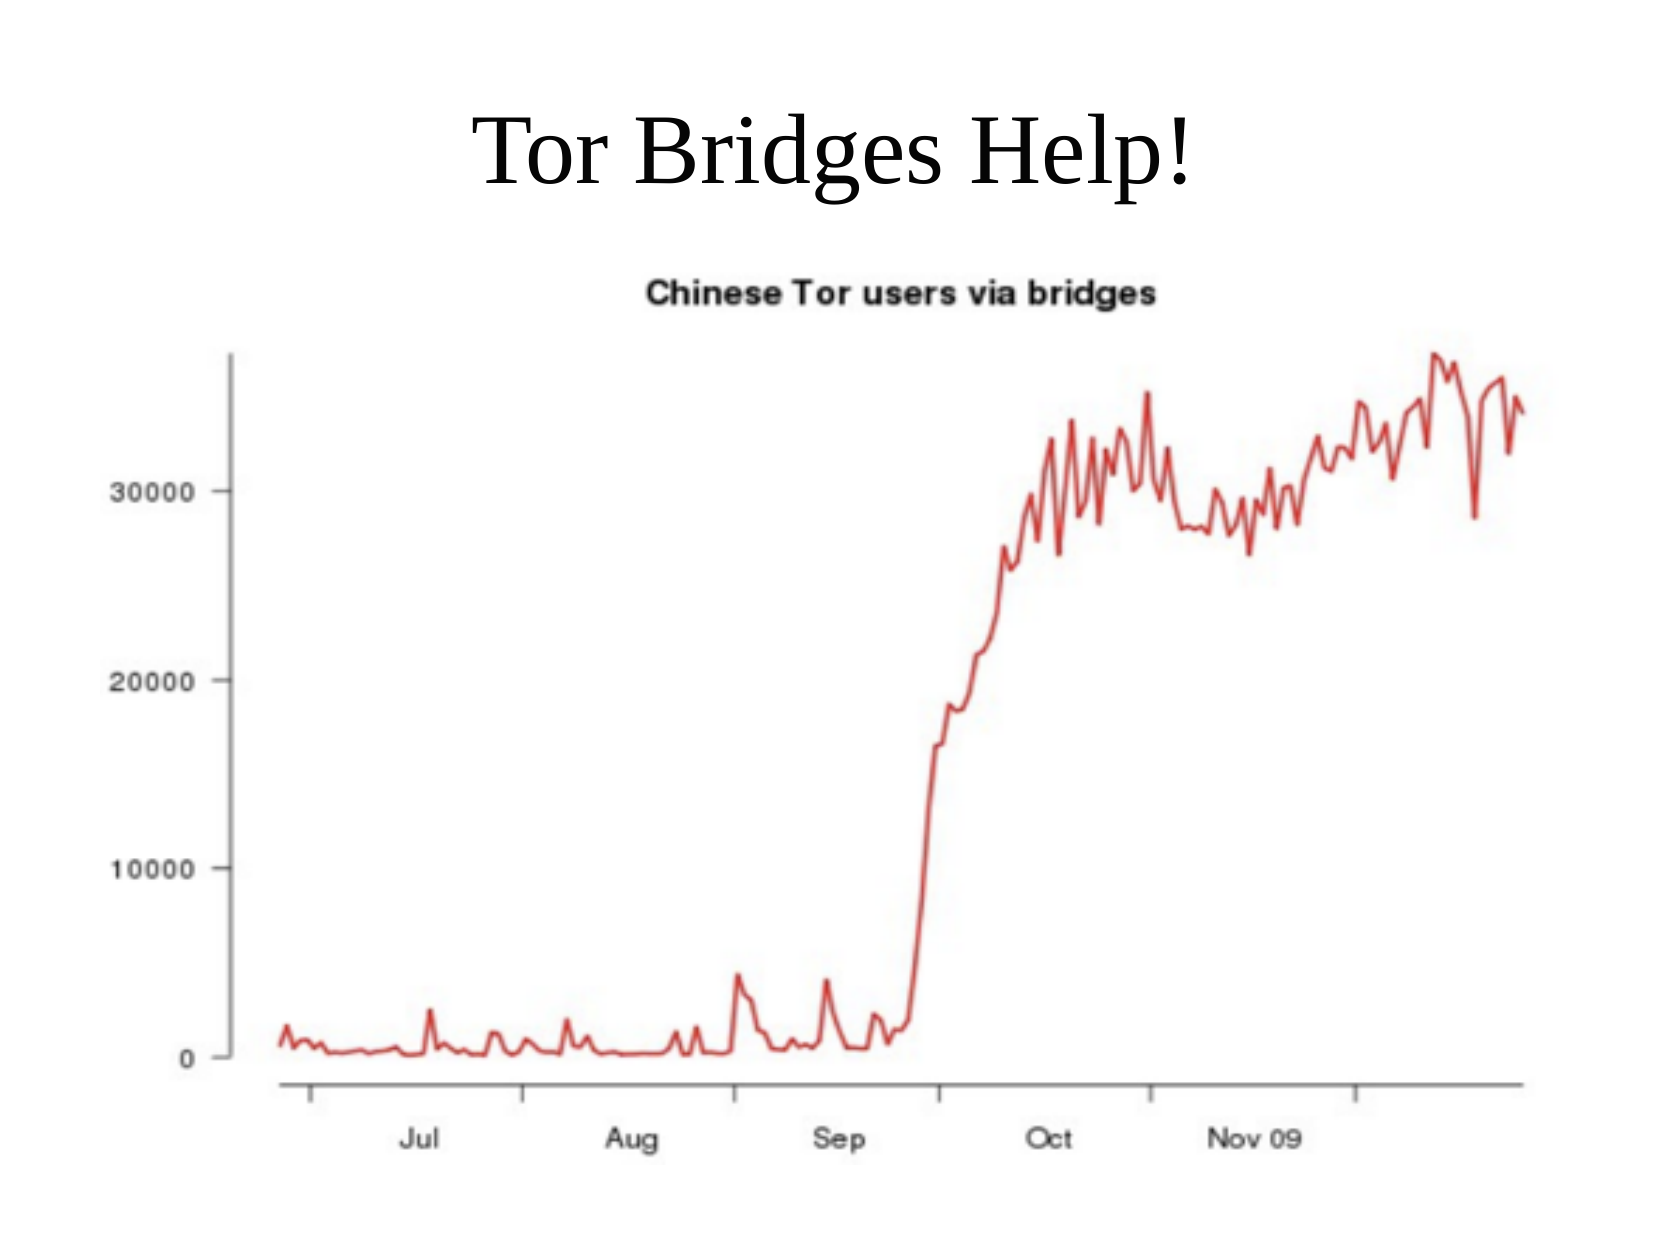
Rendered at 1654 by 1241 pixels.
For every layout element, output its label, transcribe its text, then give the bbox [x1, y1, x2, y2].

title Tor Bridges Help! [75, 47, 1594, 253]
picture [100, 264, 1564, 1165]
